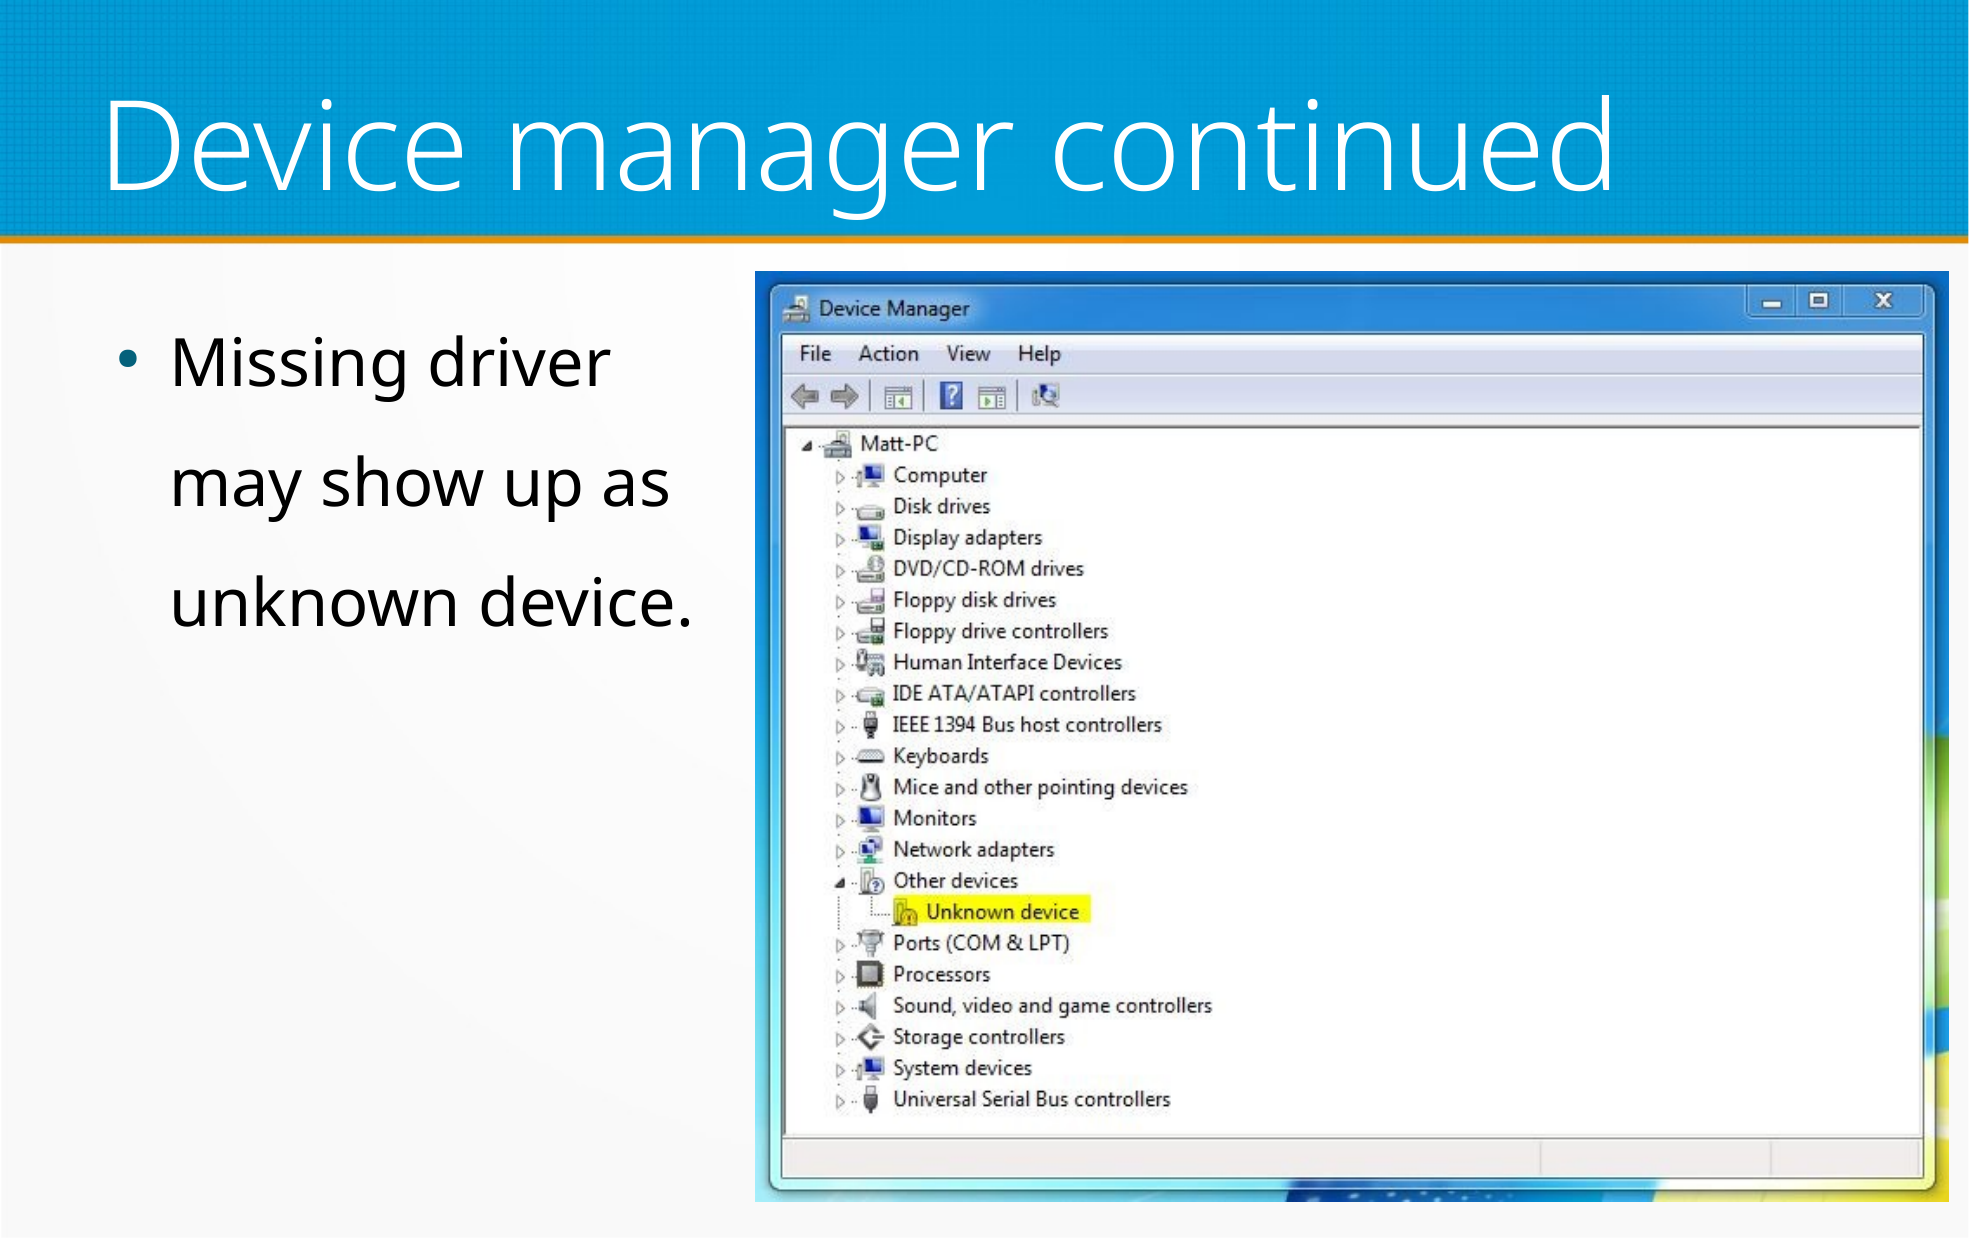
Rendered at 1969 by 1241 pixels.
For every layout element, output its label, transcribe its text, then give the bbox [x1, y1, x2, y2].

picture [0, 233, 1969, 1241]
title Device manager continued [98, 19, 1870, 227]
list Missing driver may show up as unknown device. [98, 315, 755, 1081]
